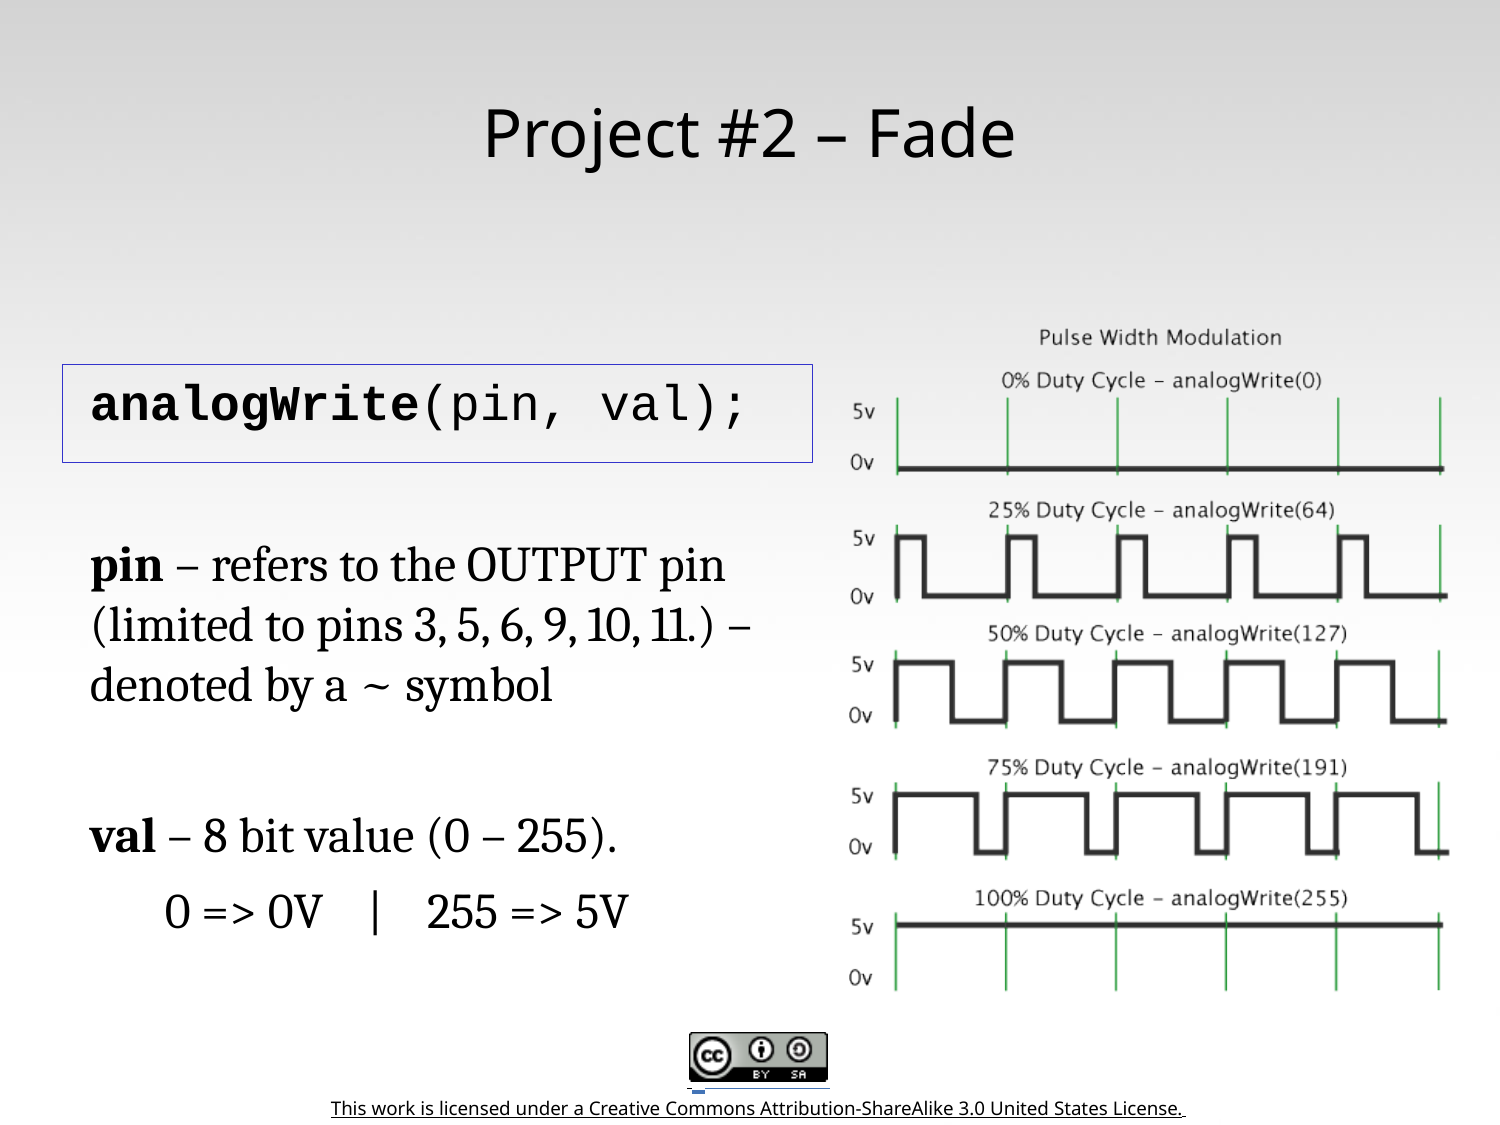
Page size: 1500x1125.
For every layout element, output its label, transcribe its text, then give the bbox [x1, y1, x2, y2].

title Project #2 – Fade [112, 37, 1388, 225]
picture [0, 0, 1500, 1125]
list analogWrite(pin, val); pin – refers to the OUTPUT pin (limited to pins 3, 5, 6, 9, 10, 11.) – denoted by a ~ symbol val – 8 bit value (0 – 255). 0 => 0V | 255 => 5V [75, 365, 812, 462]
list analogWrite(pin, val); pin – refers to the OUTPUT pin (limited to pins 3, 5, 6, 9, 10, 11.) – denoted by a ~ symbol val – 8 bit value (0 – 255). 0 => 0V | 255 => 5V [75, 362, 838, 1038]
